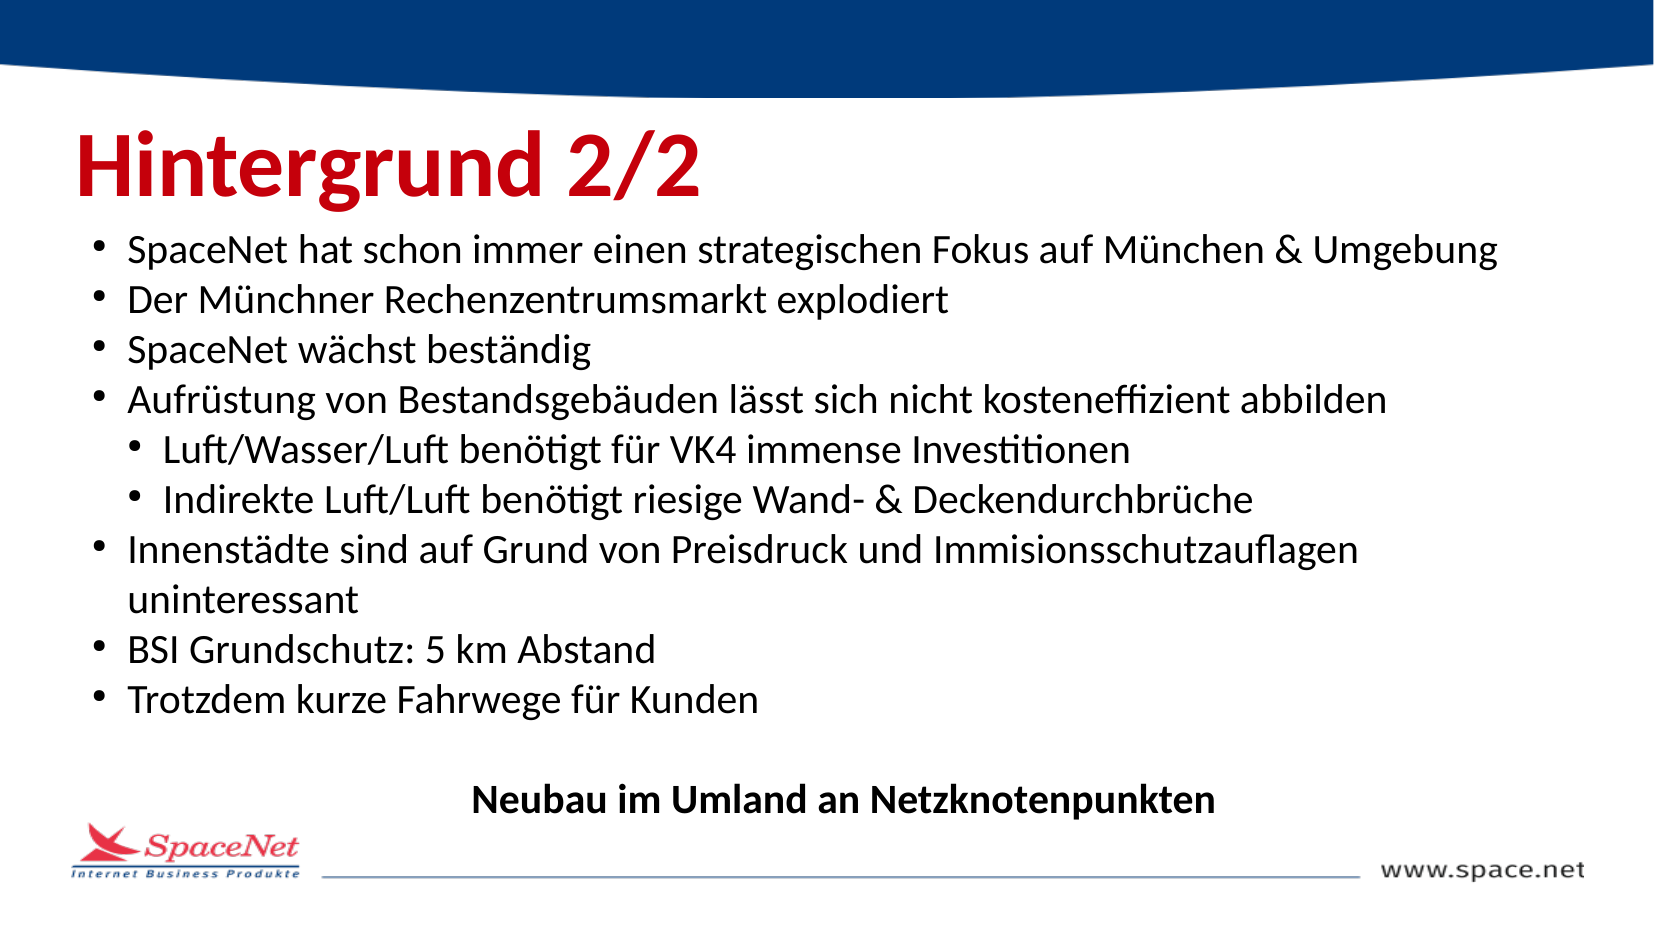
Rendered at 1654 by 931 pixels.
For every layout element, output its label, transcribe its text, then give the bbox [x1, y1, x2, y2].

text_box SpaceNet hat schon immer einen strategischen Fokus auf München & Umgebung Der Münchner Rechenzentrumsmarkt explodiert SpaceNet wächst beständig Aufrüstung von Bestandsgebäuden lässt sich nicht kosteneffizient abbilden Luft/Wasser/Luft benötigt für VK4 immense Investitionen Indirekte Luft/Luft benötigt riesige Wand- & Deckendurchbrüche Innenstädte sind auf Grund von Preisdruck und Immisionsschutzauflagen uninteressant BSI Grundschutz: 5 km Abstand Trotzdem kurze Fahrwege für Kunden Neubau im Umland an Netzknotenpunkten [77, 223, 1576, 830]
text_box Hintergrund 2/2 [60, 95, 1583, 223]
